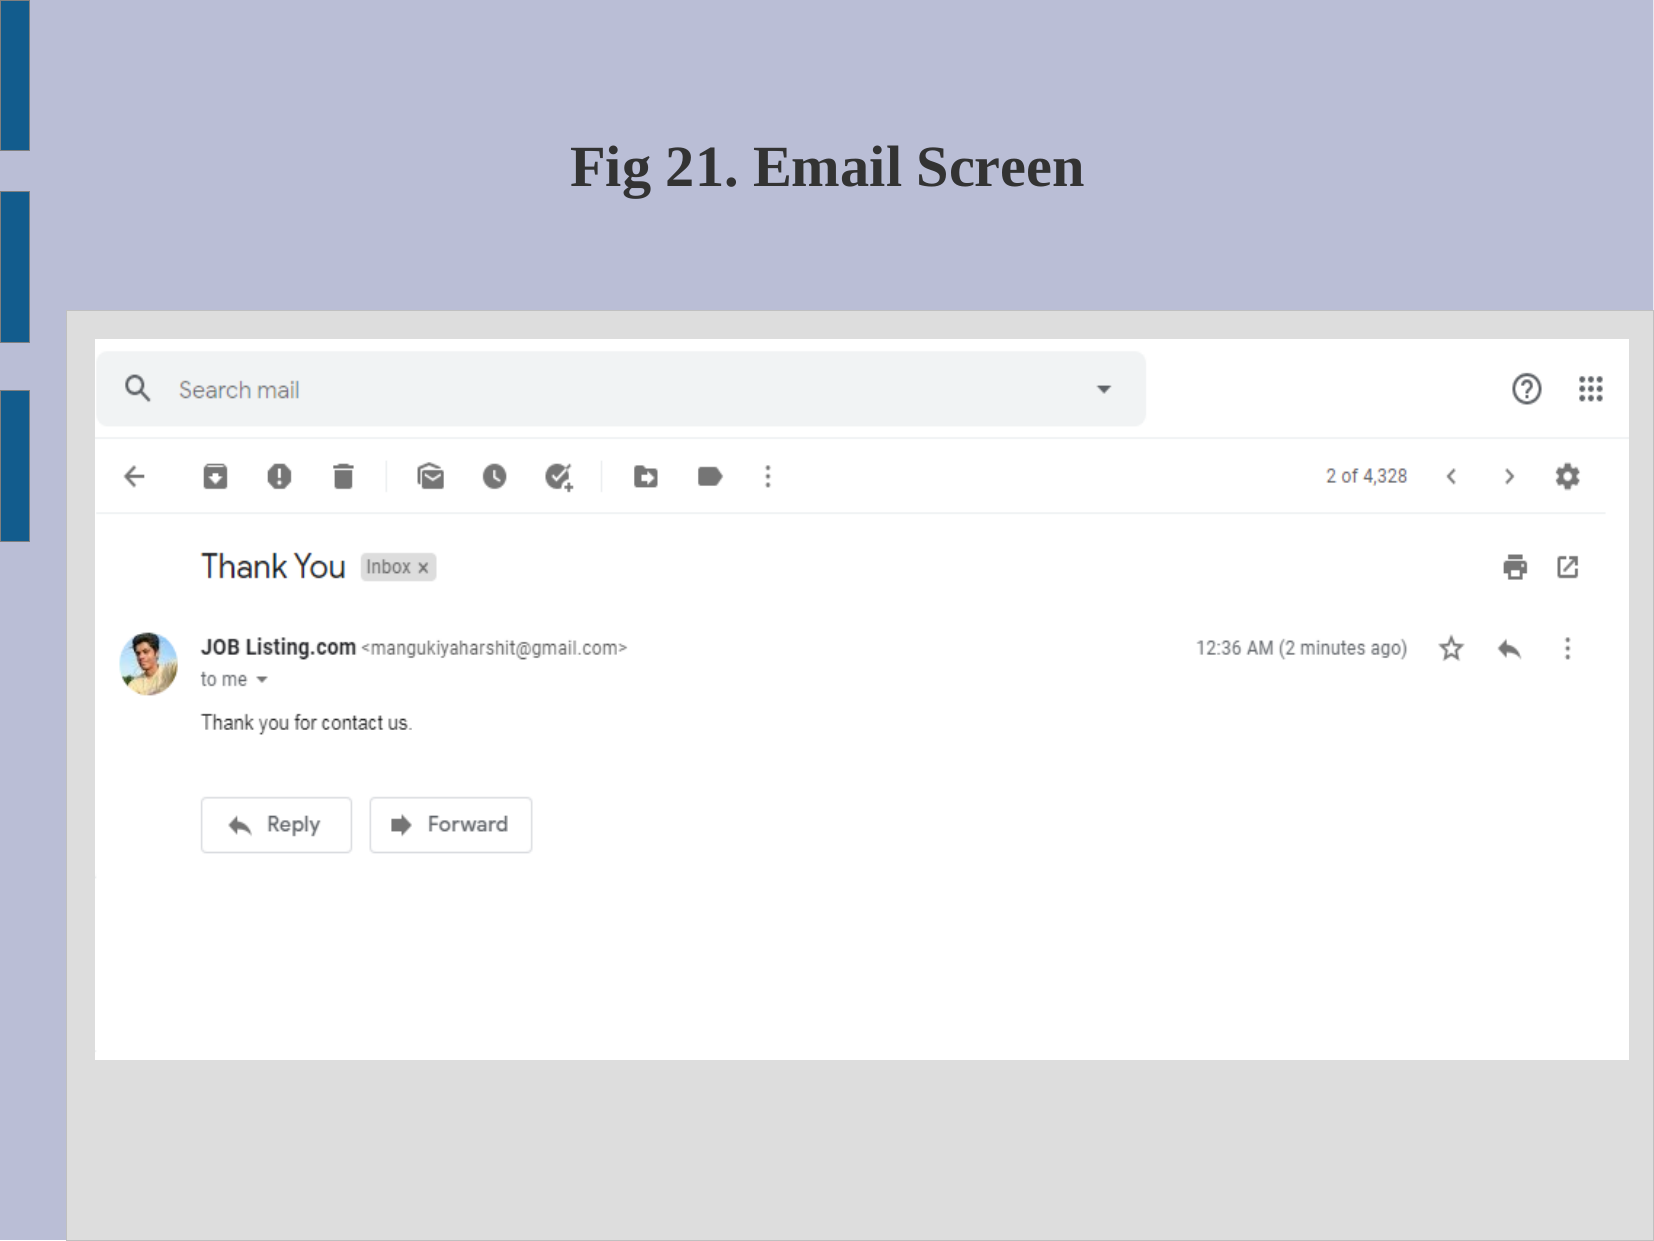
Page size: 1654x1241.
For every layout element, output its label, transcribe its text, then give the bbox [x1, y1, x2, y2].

picture [95, 339, 1629, 1060]
title Fig 21. Email Screen [121, 62, 1534, 271]
